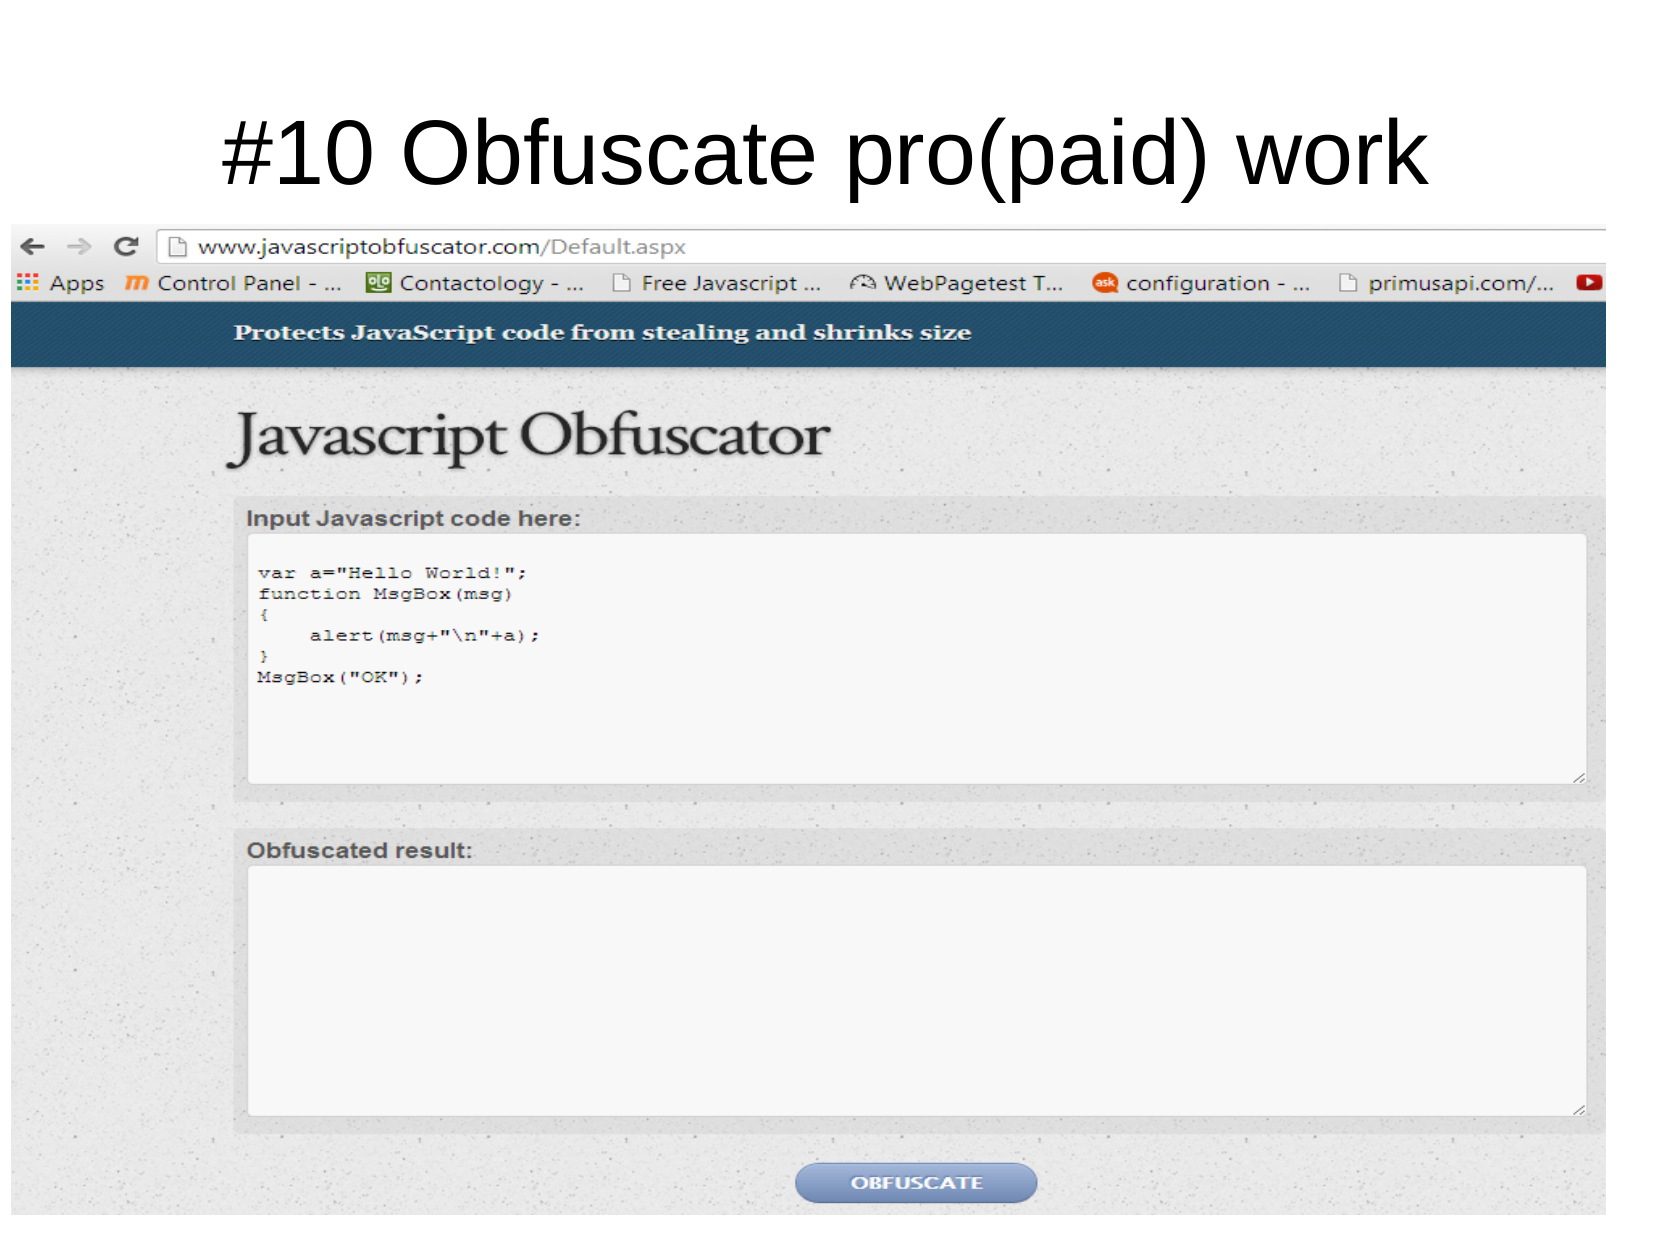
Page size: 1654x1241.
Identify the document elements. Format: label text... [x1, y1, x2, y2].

title #10 Obfuscate pro(paid) work [82, 49, 1571, 224]
picture [11, 224, 1606, 1216]
